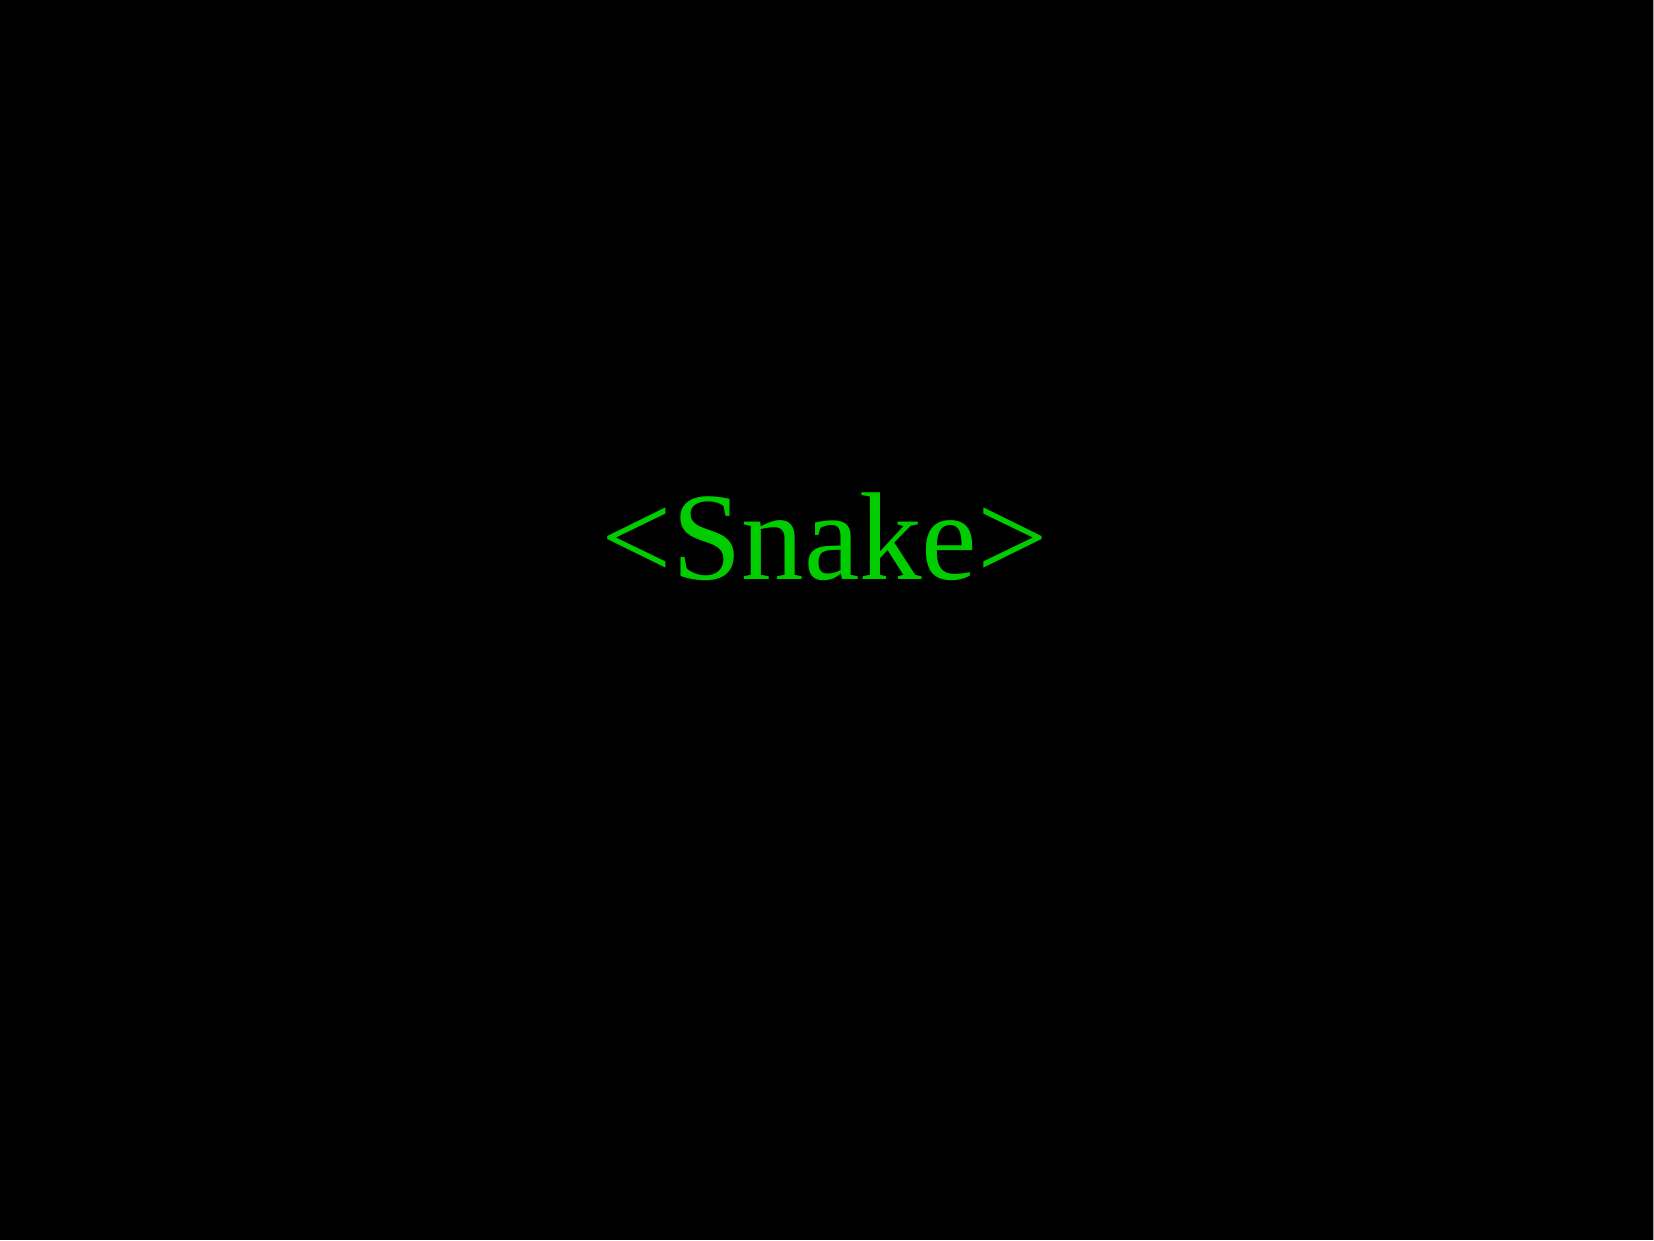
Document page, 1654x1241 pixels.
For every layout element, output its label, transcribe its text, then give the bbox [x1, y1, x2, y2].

text_box <Snake> [586, 460, 1063, 646]
